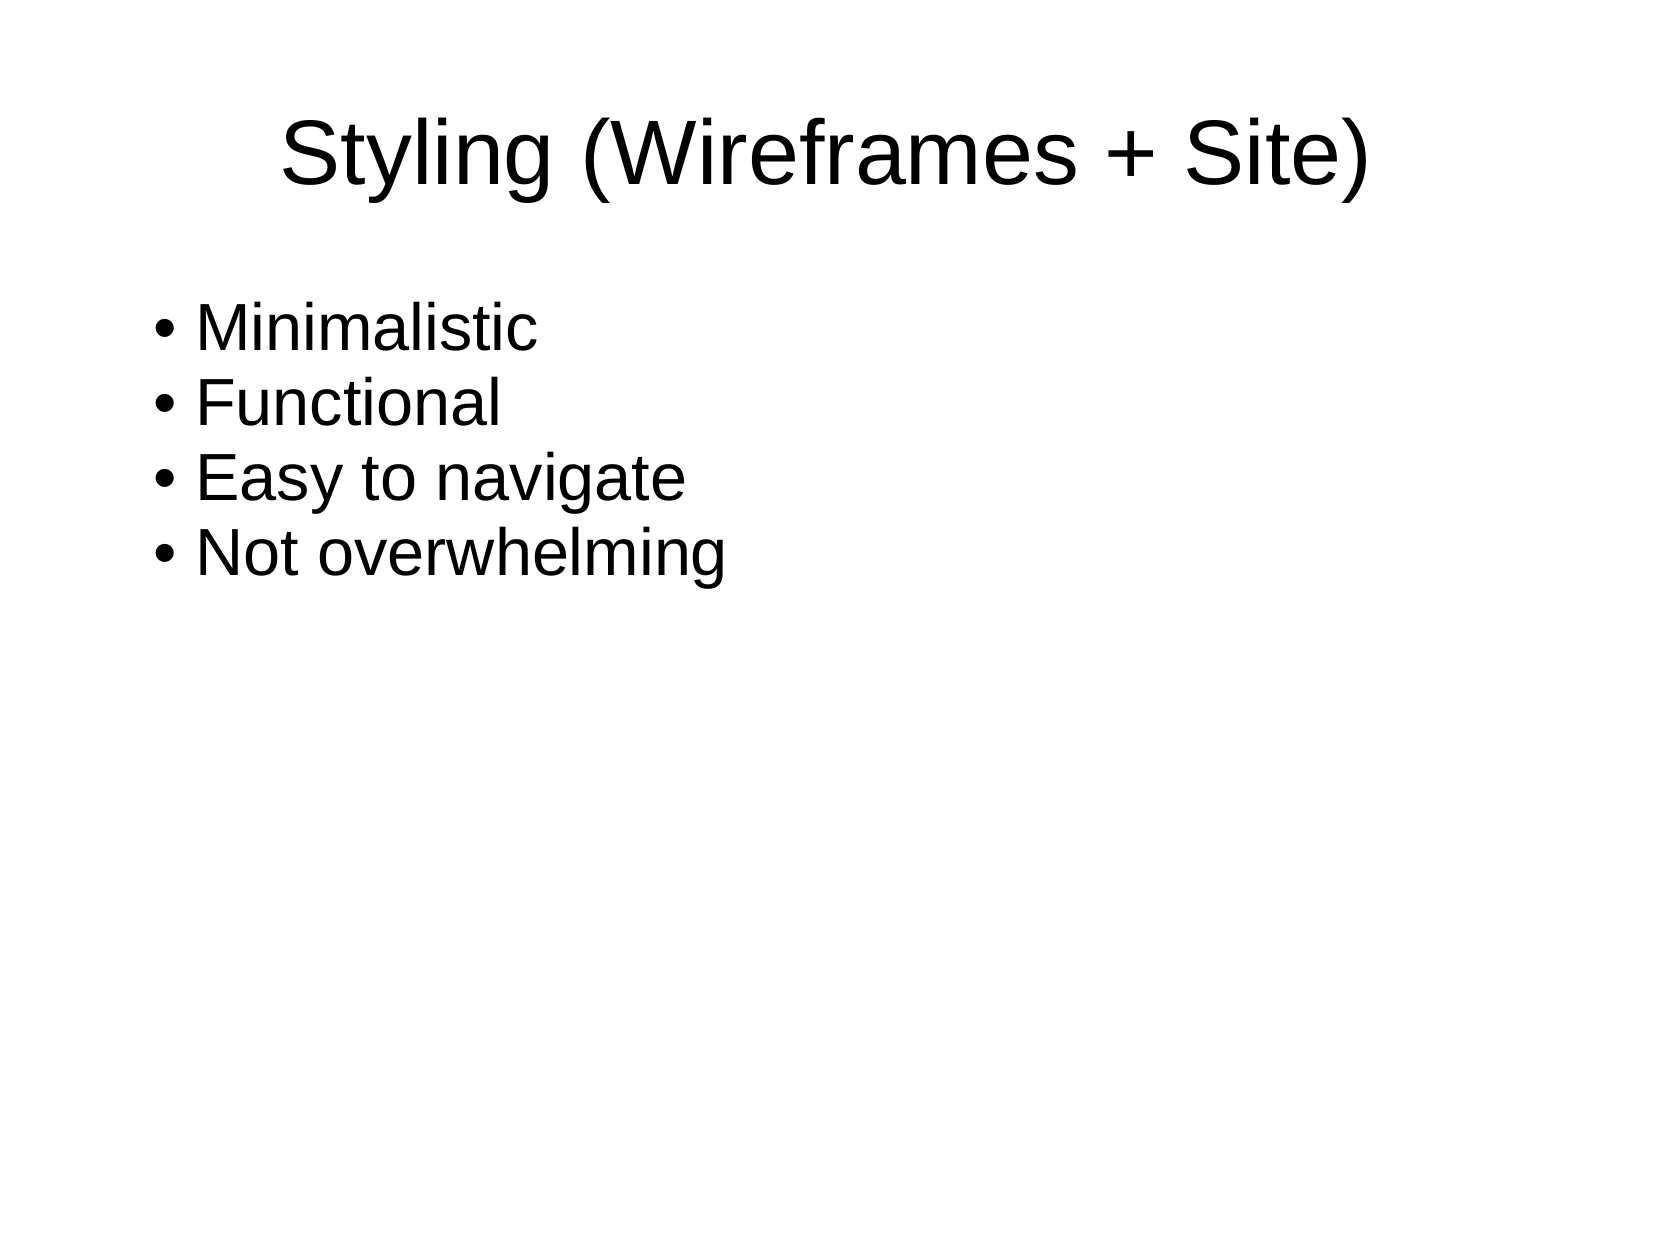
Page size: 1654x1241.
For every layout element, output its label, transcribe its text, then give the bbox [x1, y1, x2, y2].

list • Minimalistic • Functional • Easy to navigate • Not overwhelming [82, 290, 1571, 1109]
title Styling (Wireframes + Site) [82, 49, 1571, 257]
